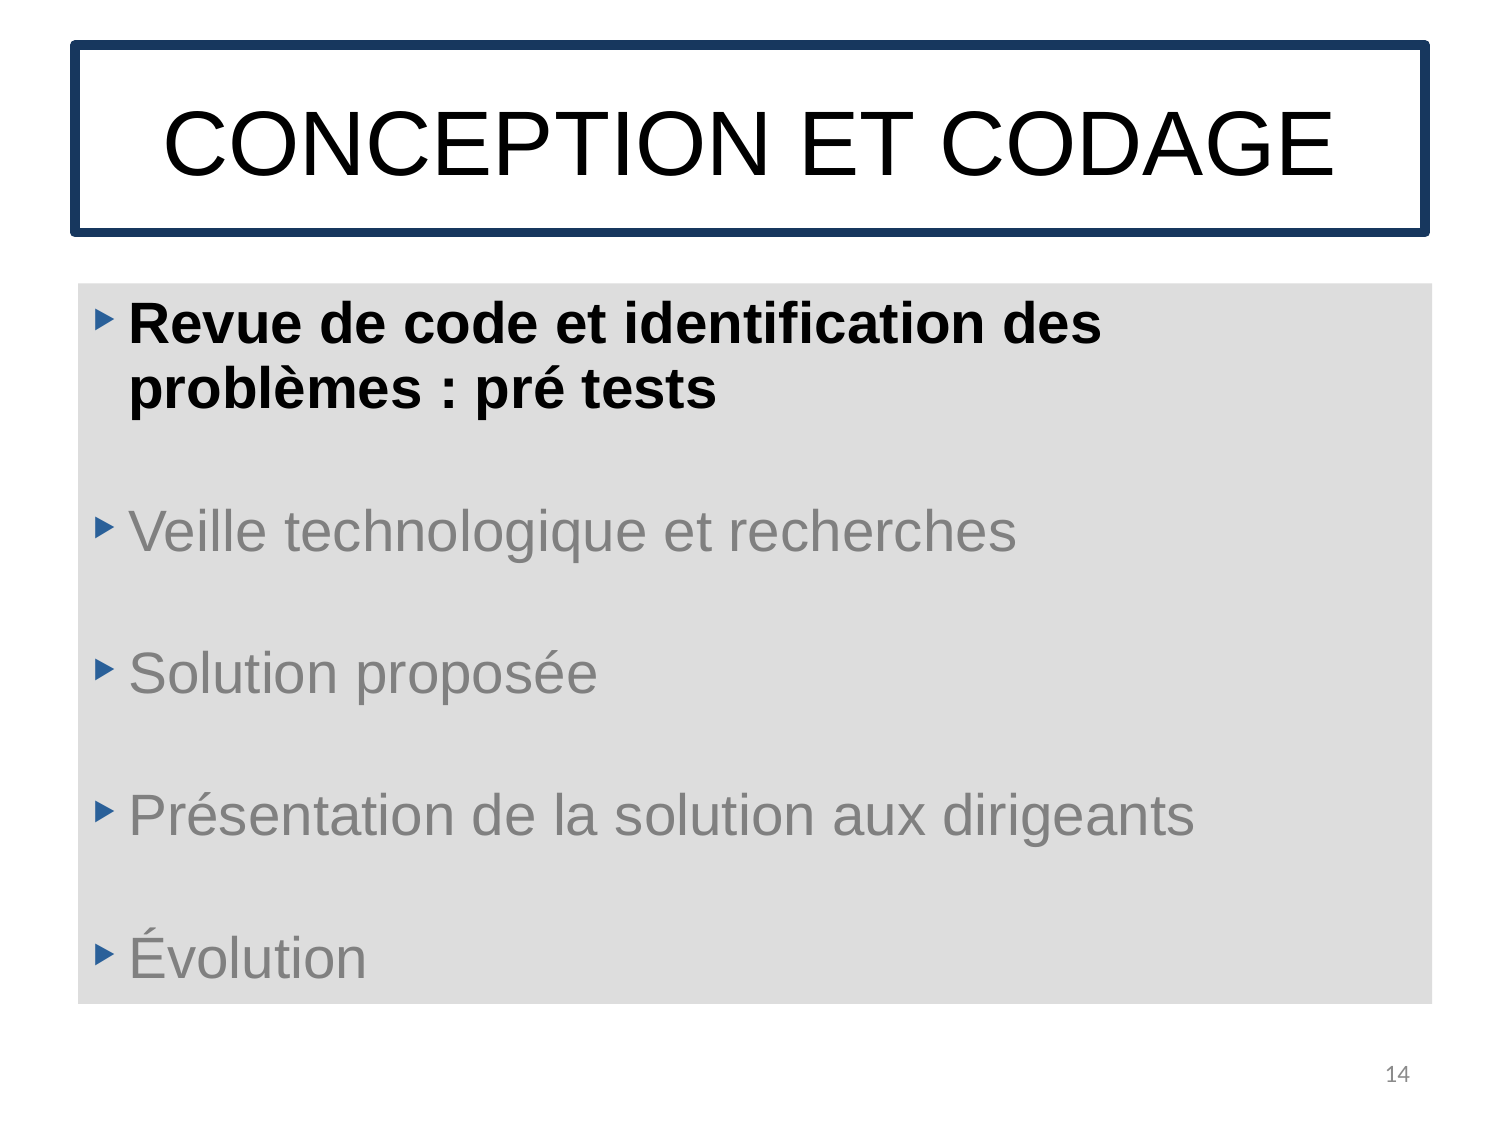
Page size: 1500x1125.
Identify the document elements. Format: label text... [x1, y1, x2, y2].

text_box Revue de code et identification des problèmes : pré tests Veille technologique et recherches Solution proposée Présentation de la solution aux dirigeants Évolution [78, 283, 1433, 1004]
title CONCEPTION ET CODAGE [75, 45, 1425, 233]
